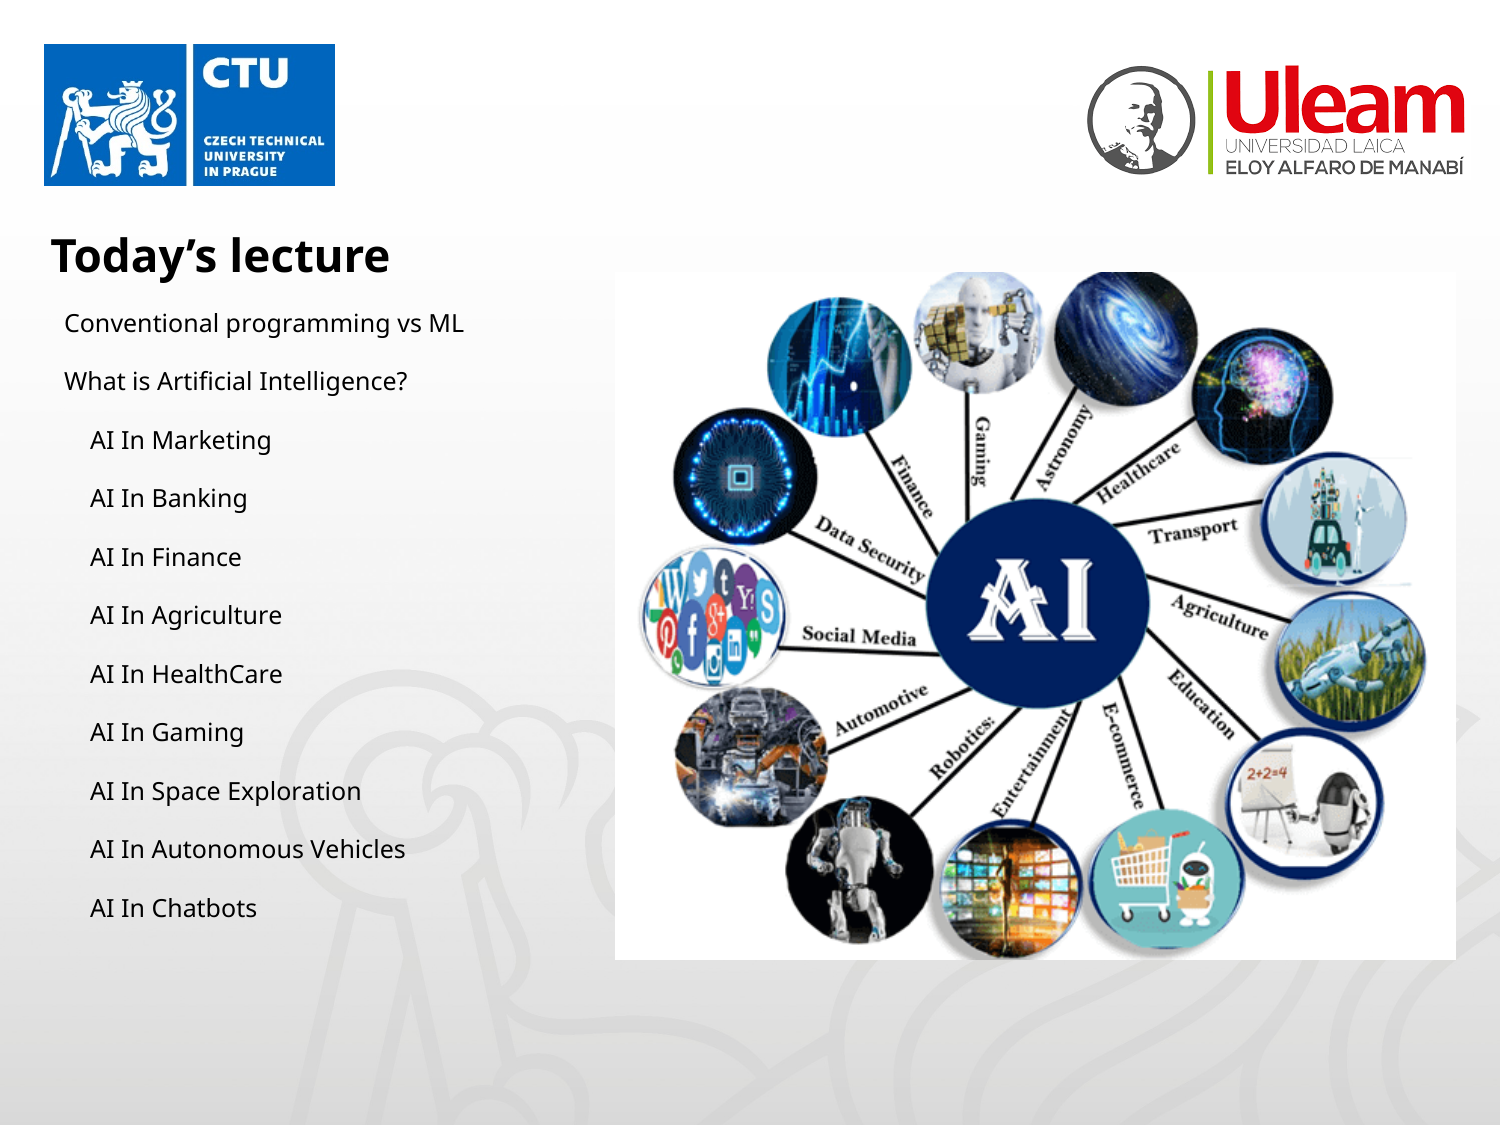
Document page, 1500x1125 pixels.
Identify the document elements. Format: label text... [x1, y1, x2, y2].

picture [0, 0, 1500, 1125]
title Today’s lecture [35, 224, 946, 343]
text_box Conventional programming vs ML What is Artificial Intelligence? AI In Marketing AI In Banking AI In Finance AI In Agriculture AI In HealthCare AI In Gaming AI In Space Exploration AI In Autonomous Vehicles AI In Chatbots [49, 299, 676, 1006]
